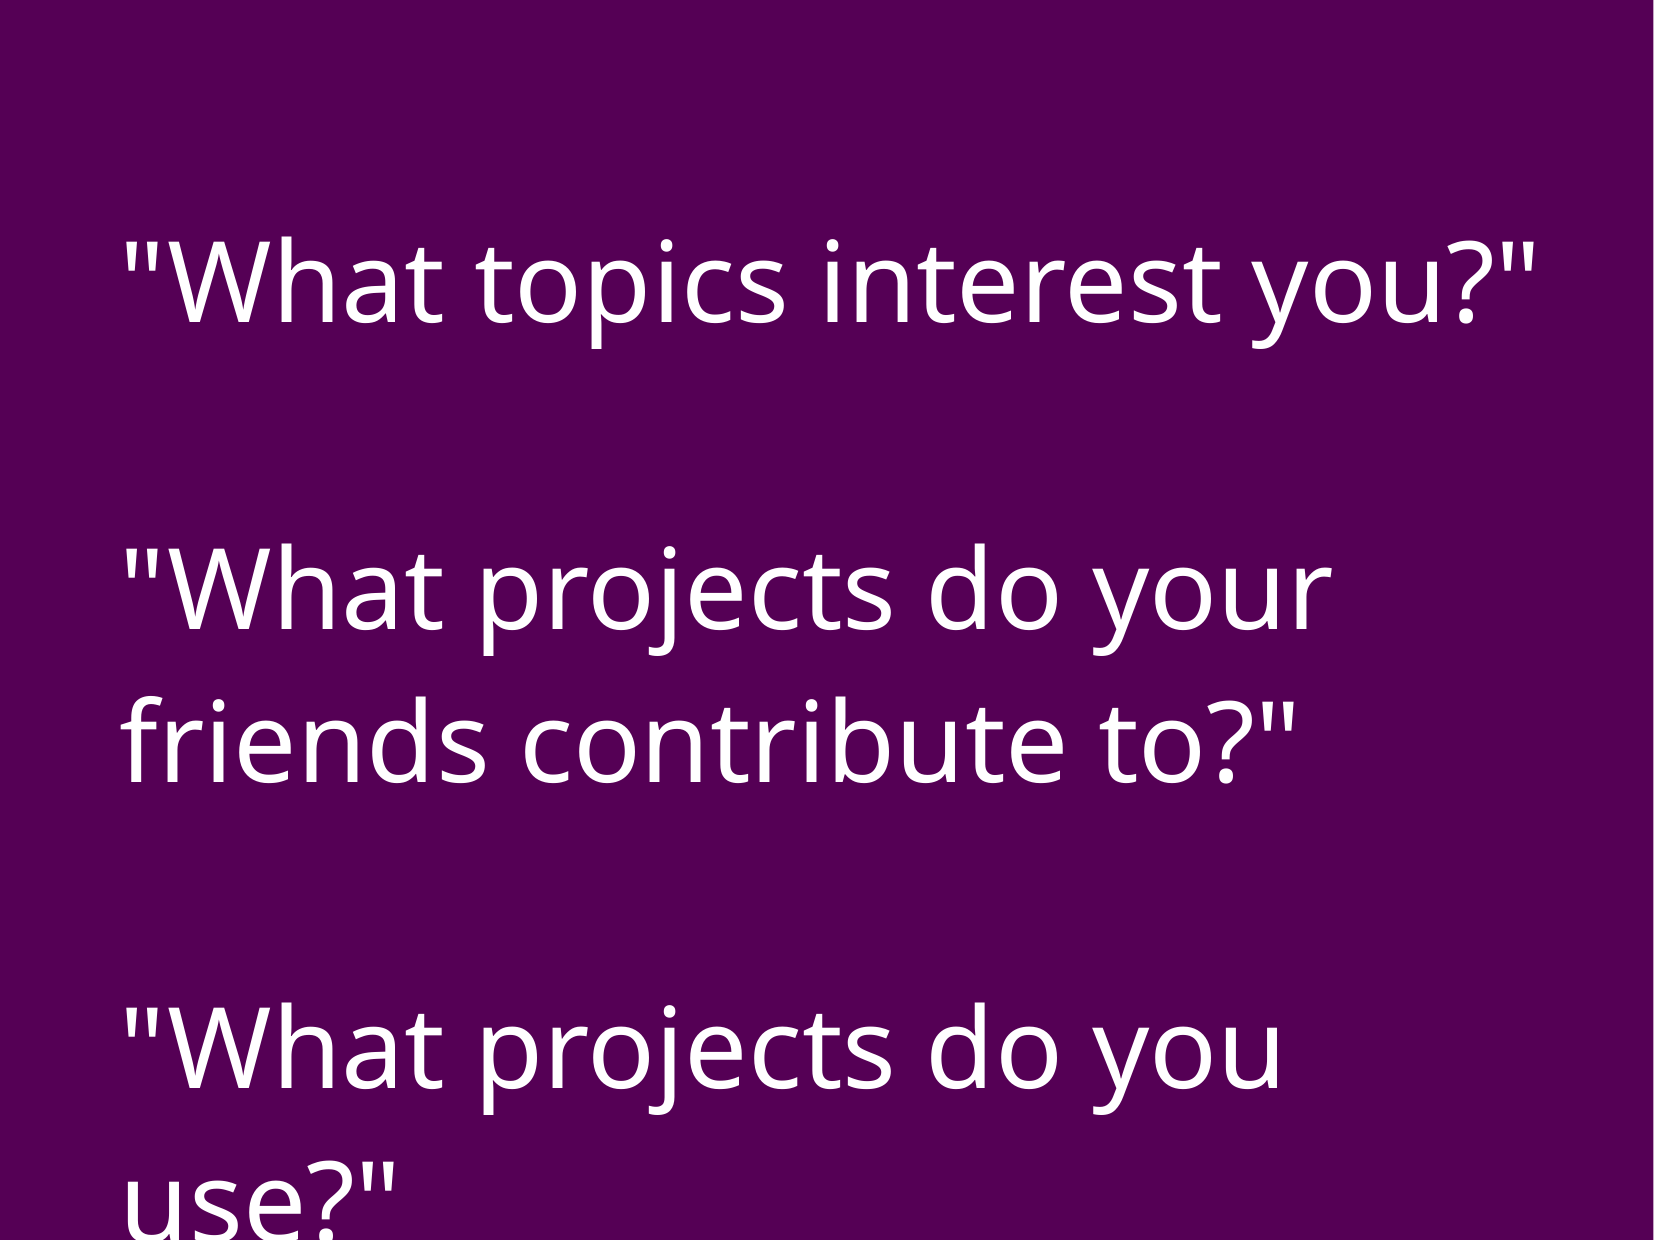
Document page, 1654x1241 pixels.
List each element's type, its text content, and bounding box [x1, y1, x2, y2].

text_box "What topics interest you?" "What projects do your friends contribute to?" "What projects do you use?" [105, 195, 1591, 966]
